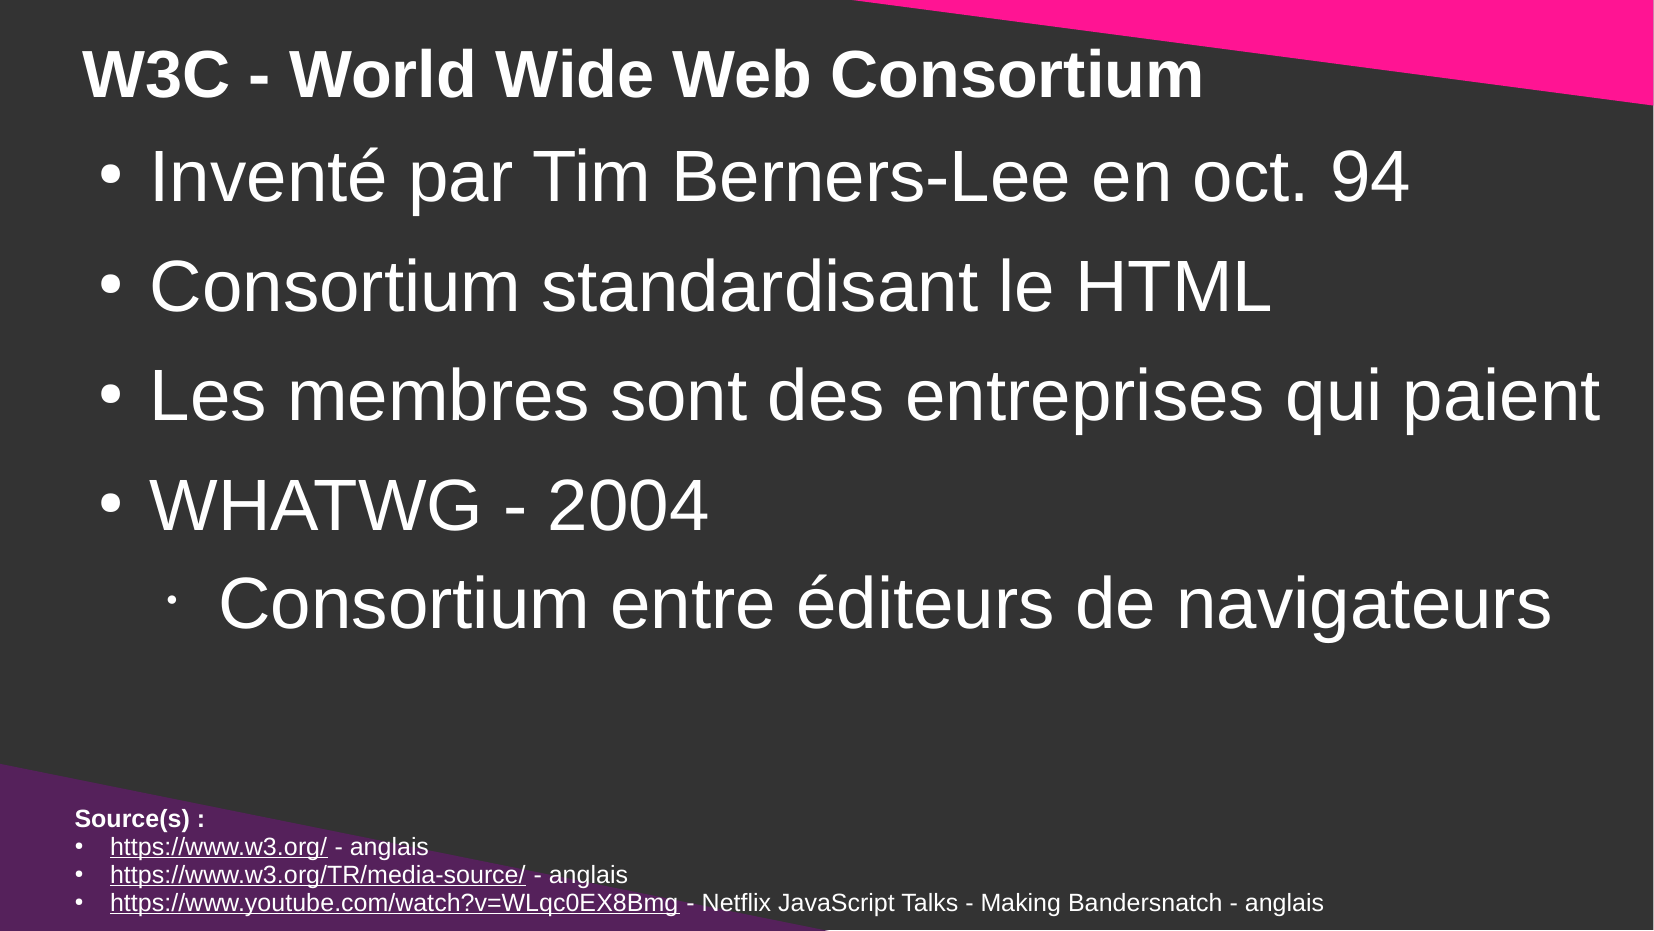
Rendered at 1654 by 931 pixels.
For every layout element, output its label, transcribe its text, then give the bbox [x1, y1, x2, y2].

text_box Source(s) : https://www.w3.org/ - anglais https://www.w3.org/TR/media-source/ - anglais https://www.youtube.com/watch?v=WLqc0EX8Bmg - Netflix JavaScript Talks - Making Bandersnatch - anglais [59, 797, 1545, 931]
text_box [852, 0, 1654, 106]
title W3C - World Wide Web Consortium [82, 36, 1571, 122]
text_box [0, 763, 165, 931]
list Inventé par Tim Berners-Lee en oct. 94 Consortium standardisant le HTML Les membres sont des entreprises qui paient WHATWG - 2004 Consortium entre éditeurs de navigateurs [80, 135, 1620, 675]
